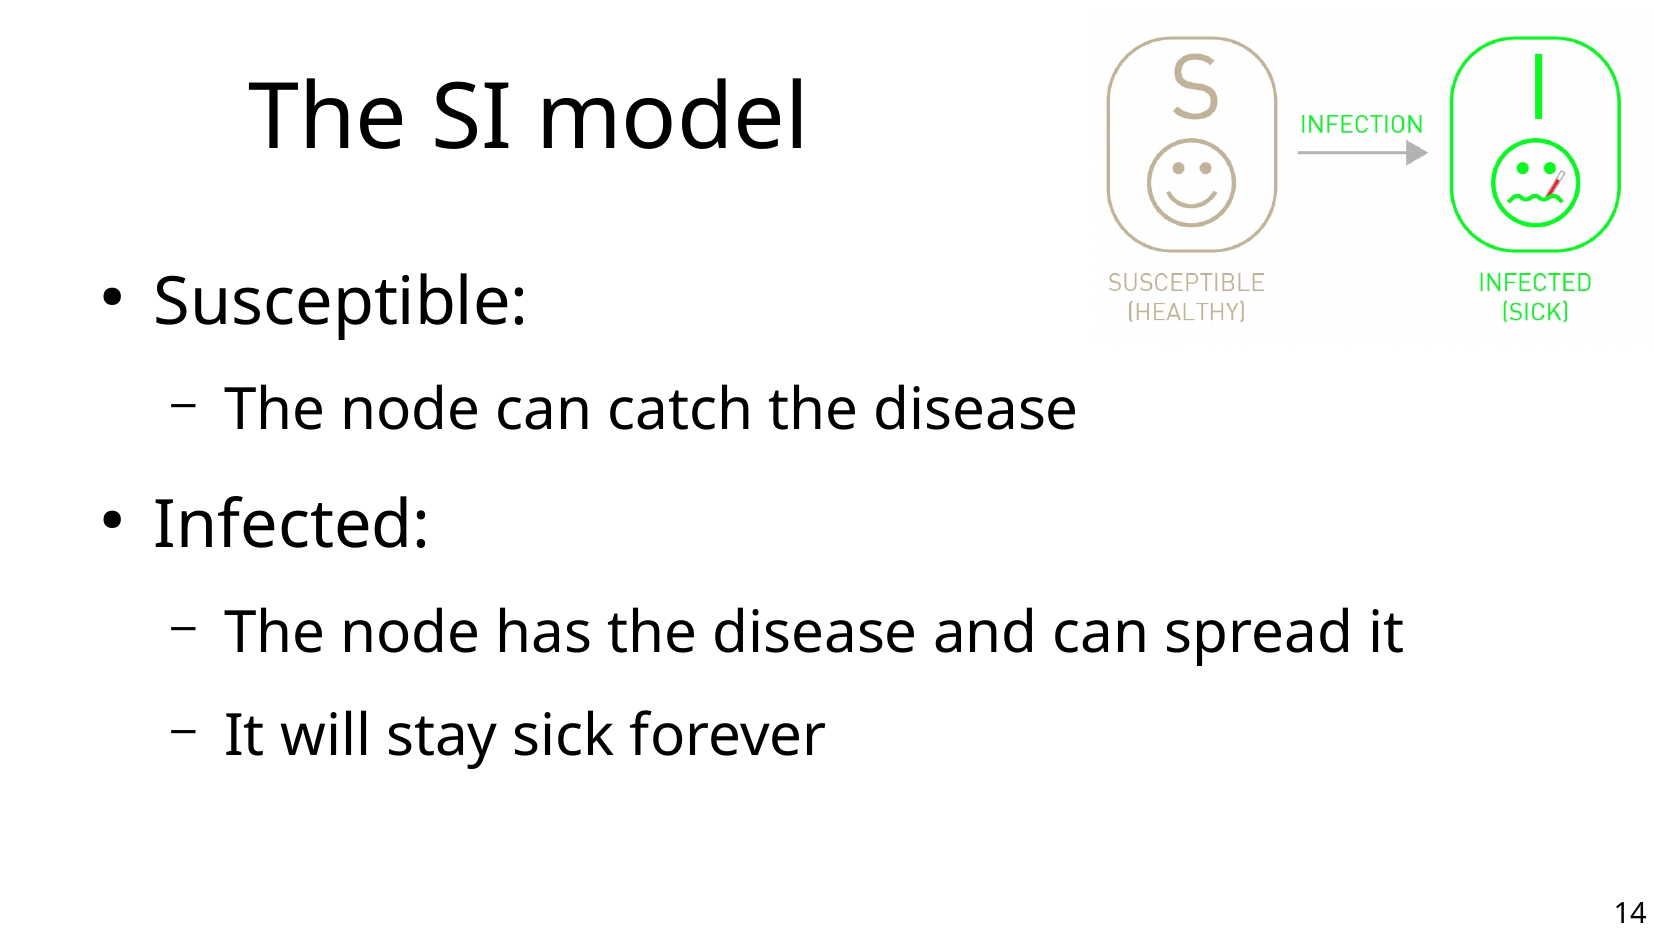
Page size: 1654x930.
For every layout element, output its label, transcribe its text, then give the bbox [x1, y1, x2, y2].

list Susceptible: The node can catch the disease Infected: The node has the disease and can spread it It will stay sick forever [82, 252, 1571, 886]
title The SI model [82, 1, 976, 225]
picture [1095, 8, 1650, 345]
